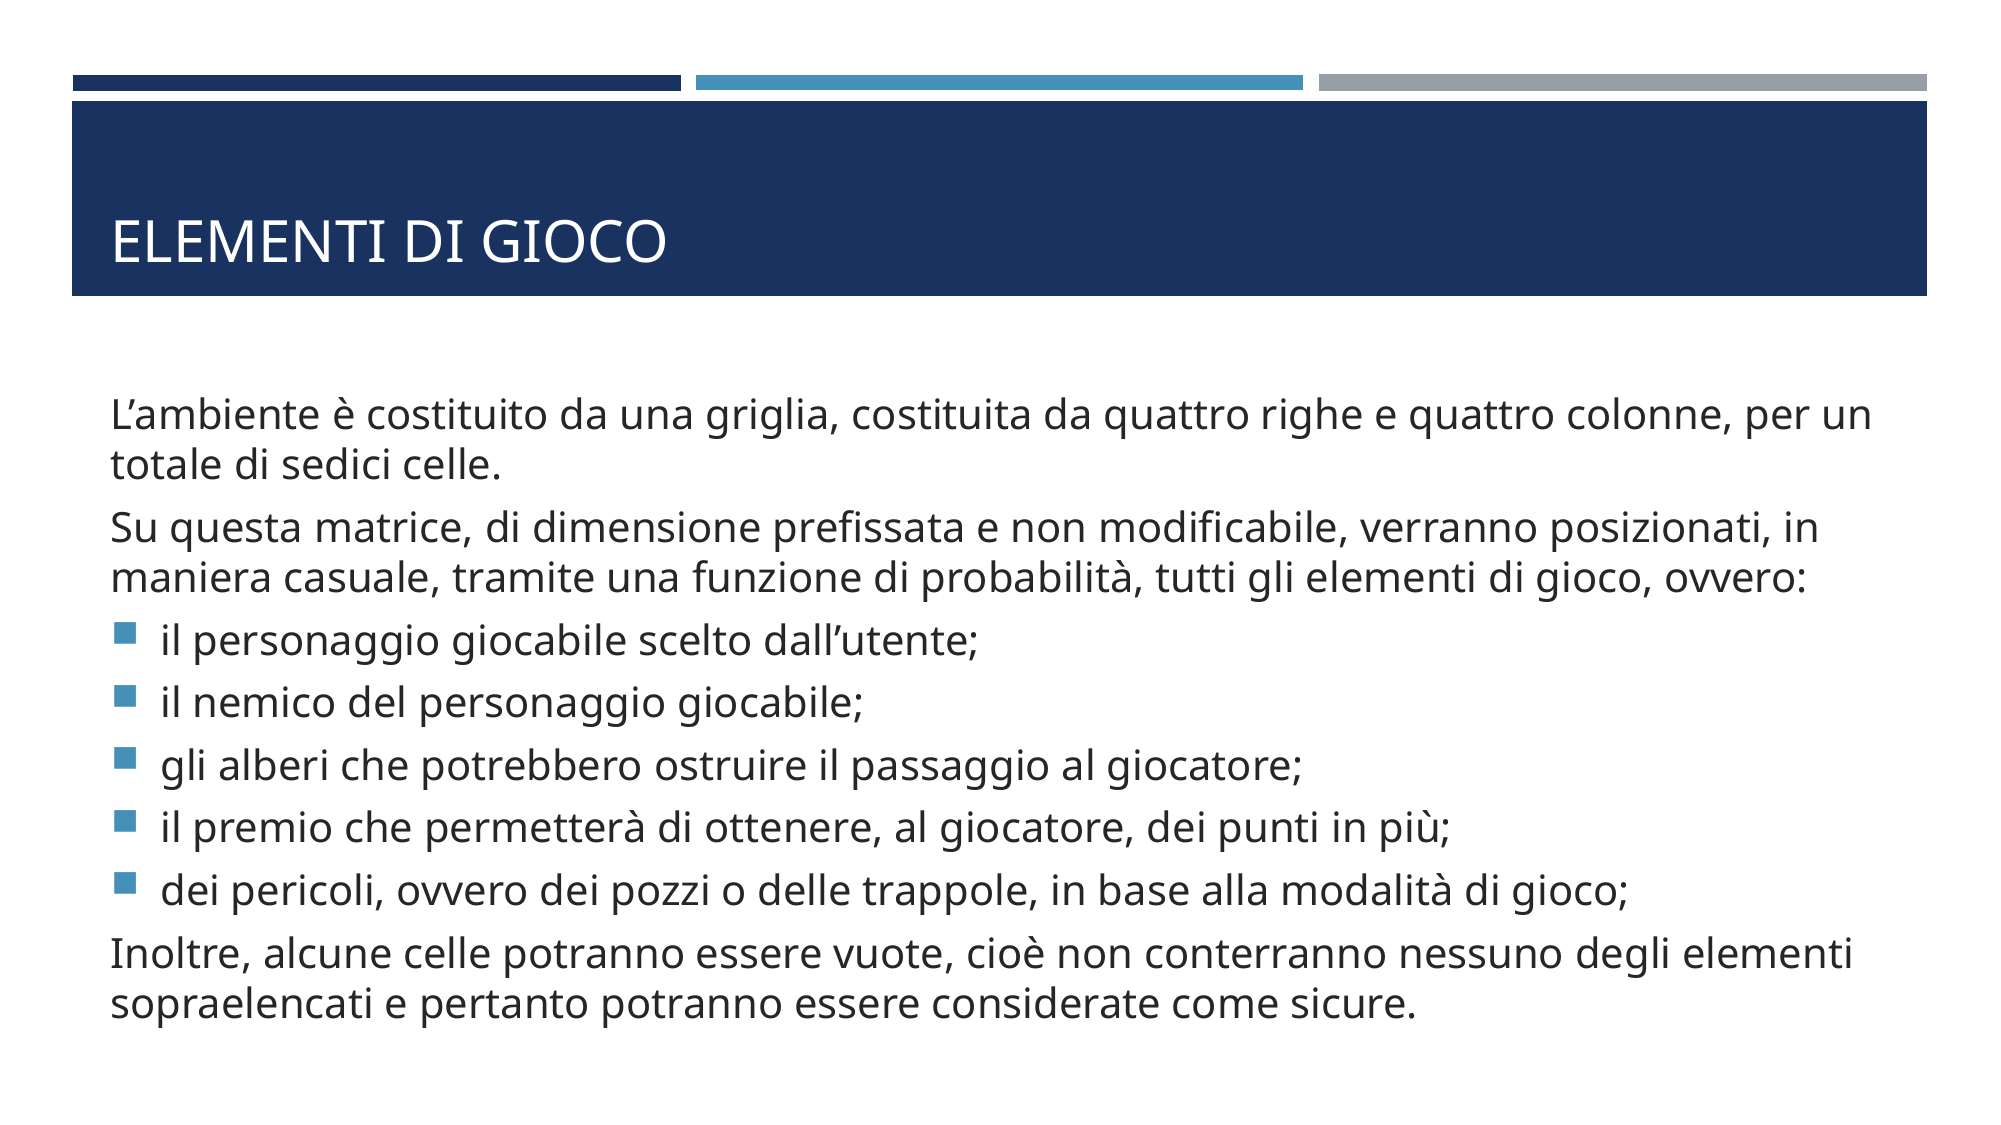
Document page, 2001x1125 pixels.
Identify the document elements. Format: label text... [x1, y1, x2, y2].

list L’ambiente è costituito da una griglia, costituita da quattro righe e quattro colonne, per un totale di sedici celle. Su questa matrice, di dimensione prefissata e non modificabile, verranno posizionati, in maniera casuale, tramite una funzione di probabilità, tutti gli elementi di gioco, ovvero: il personaggio giocabile scelto dall’utente; il nemico del personaggio giocabile; gli alberi che potrebbero ostruire il passaggio al giocatore; il premio che permetterà di ottenere, al giocatore, dei punti in più; dei pericoli, ovvero dei pozzi o delle trappole, in base alla modalità di gioco; Inoltre, alcune celle potranno essere vuote, cioè non conterranno nessuno degli elementi sopraelencati e pertanto potranno essere considerate come sicure. [95, 311, 1905, 1103]
title Elementi di gioco [95, 115, 1905, 282]
